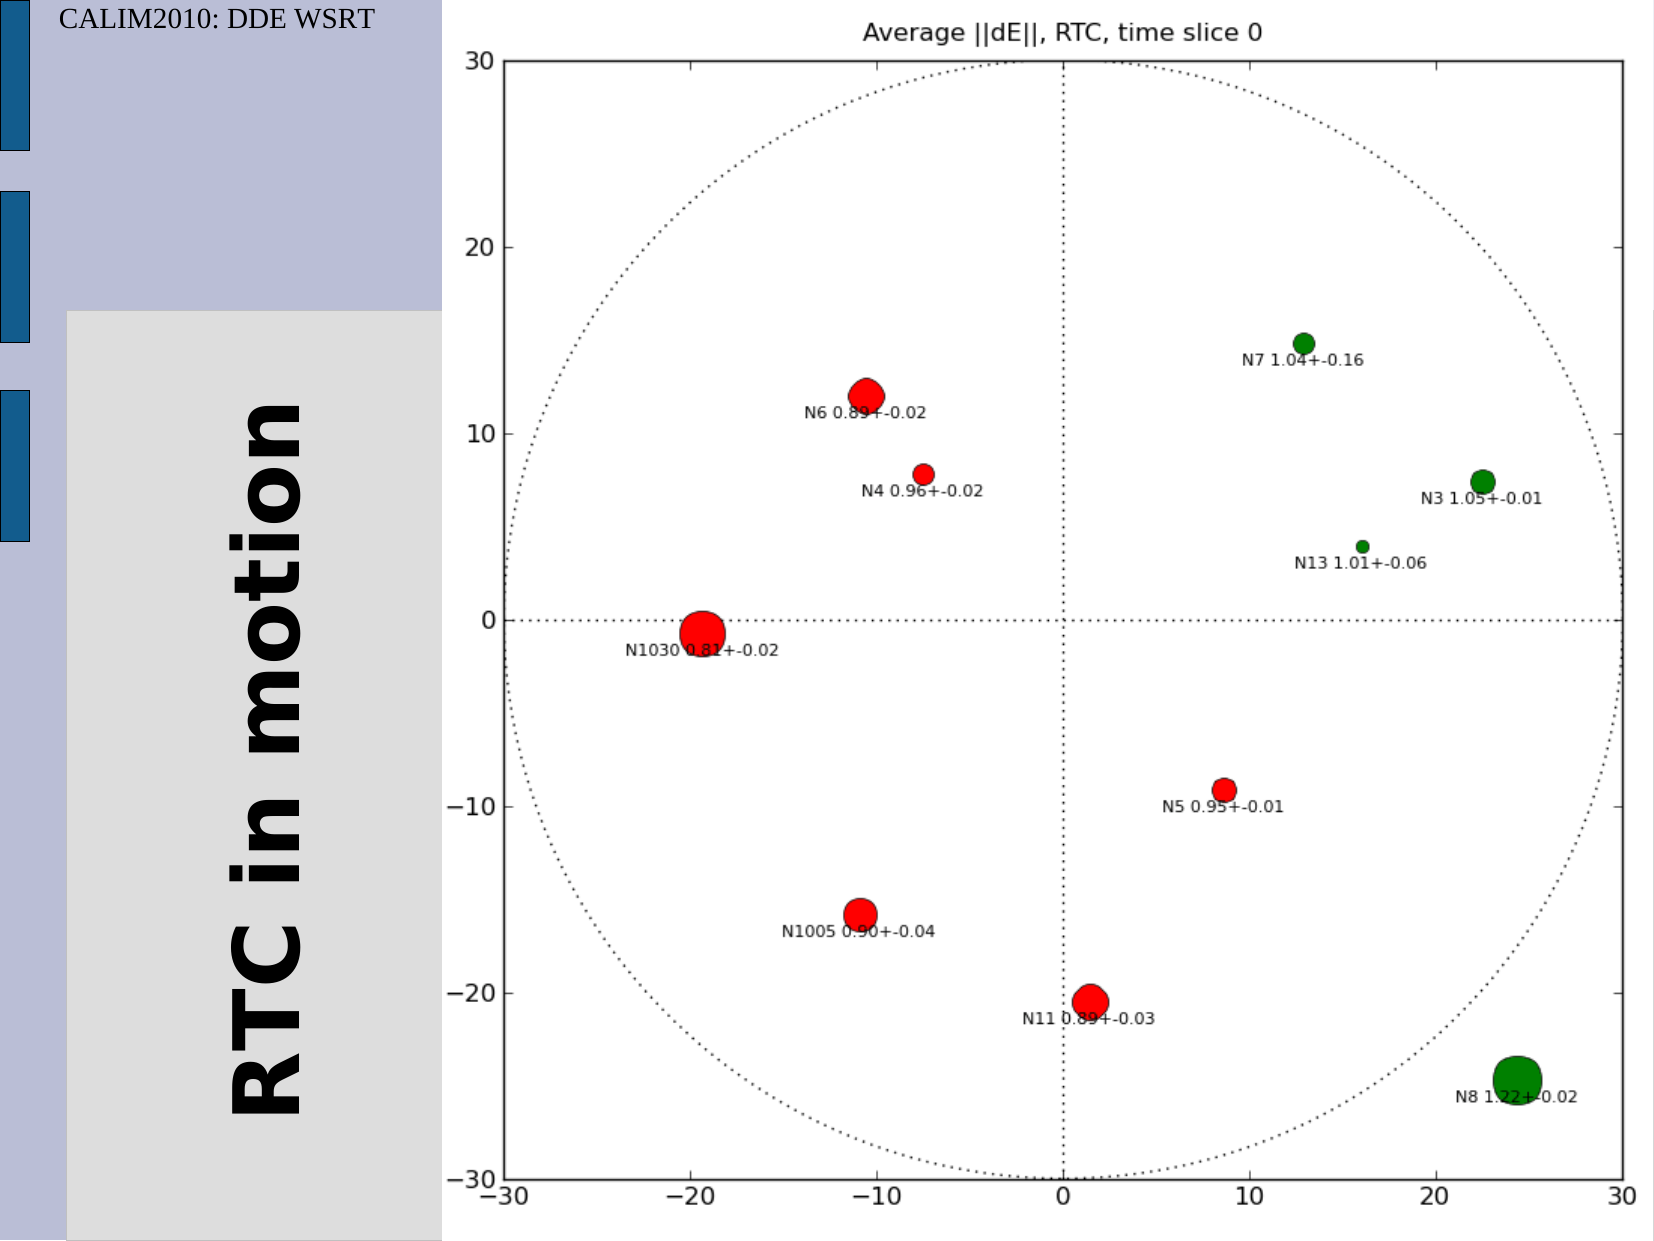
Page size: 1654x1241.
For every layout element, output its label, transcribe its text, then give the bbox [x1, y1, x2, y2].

text_box RTC in motion [206, 383, 329, 1137]
picture [442, 0, 1654, 1241]
